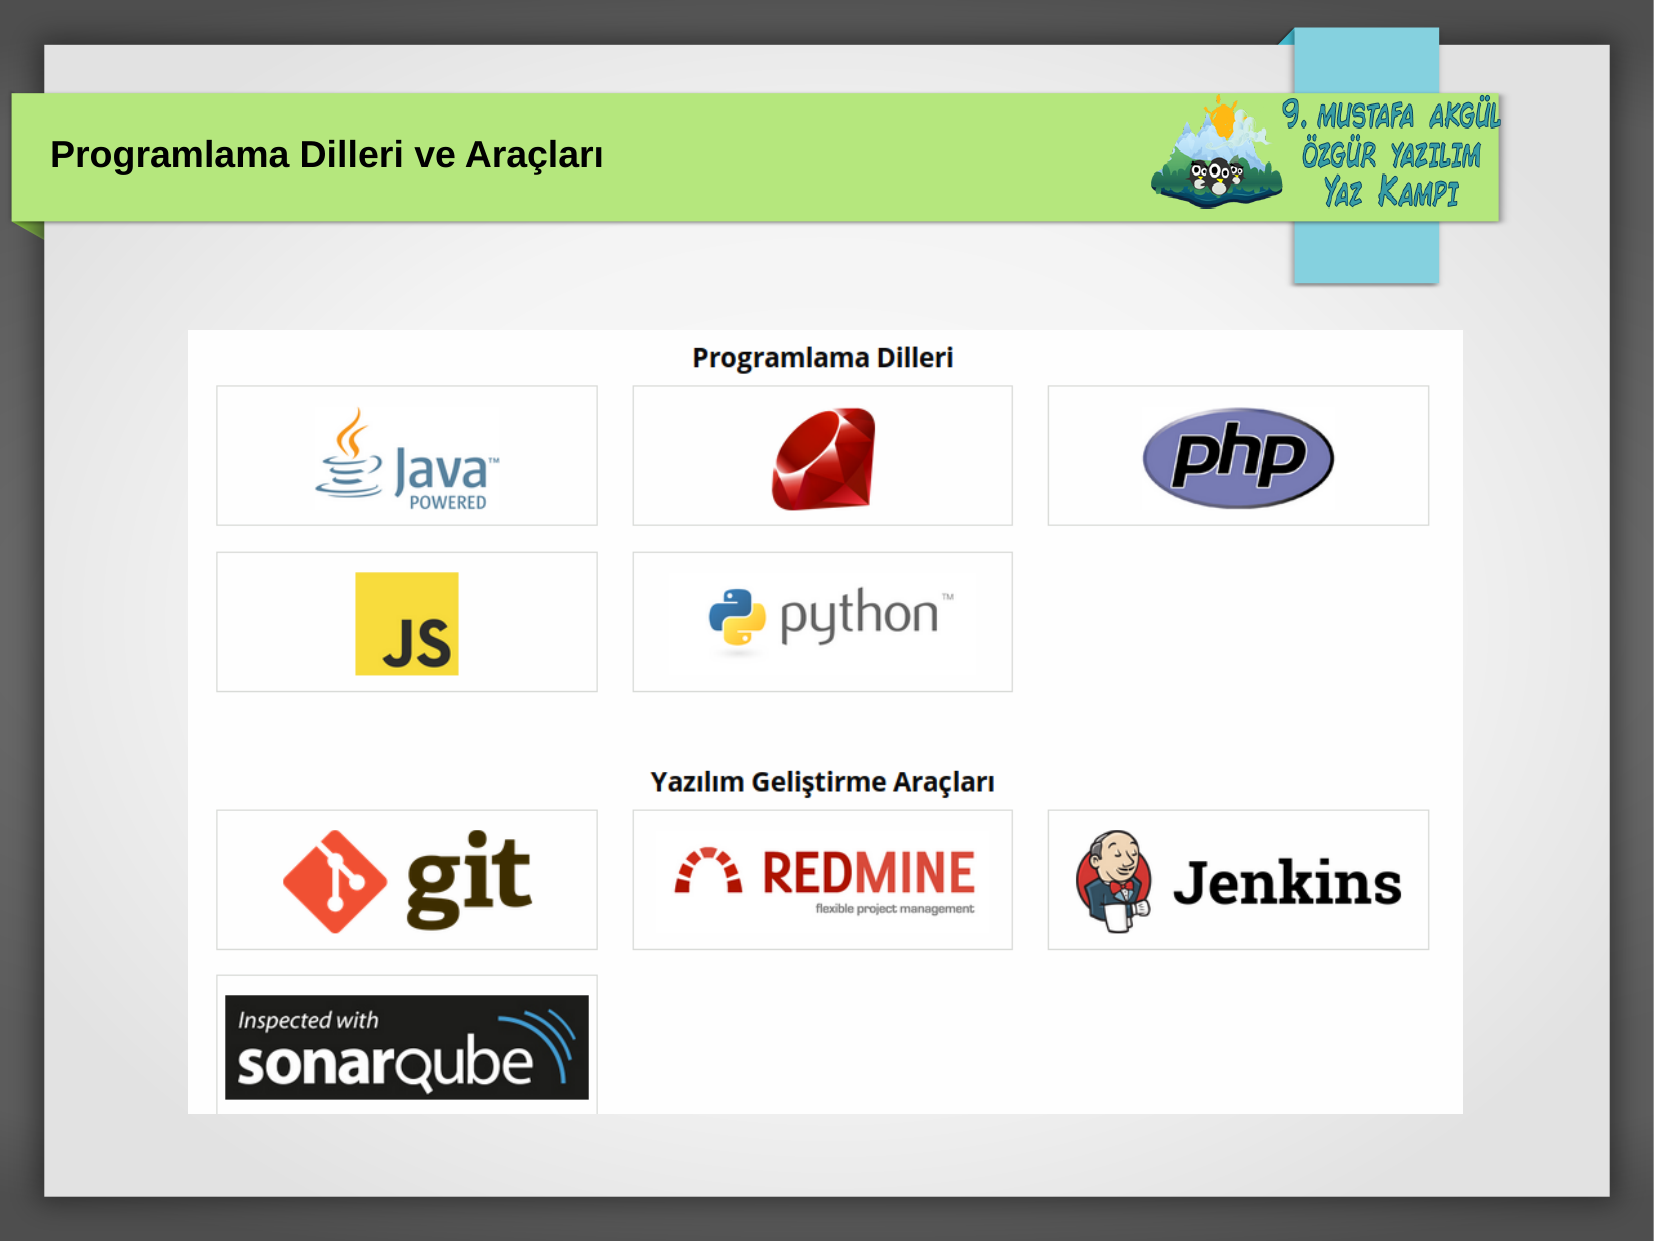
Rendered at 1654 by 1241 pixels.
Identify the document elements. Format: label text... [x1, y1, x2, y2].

text_box Programlama Dilleri ve Araçları [35, 126, 1151, 202]
text_box [70, 578, 1548, 1140]
picture [0, 0, 1654, 1241]
